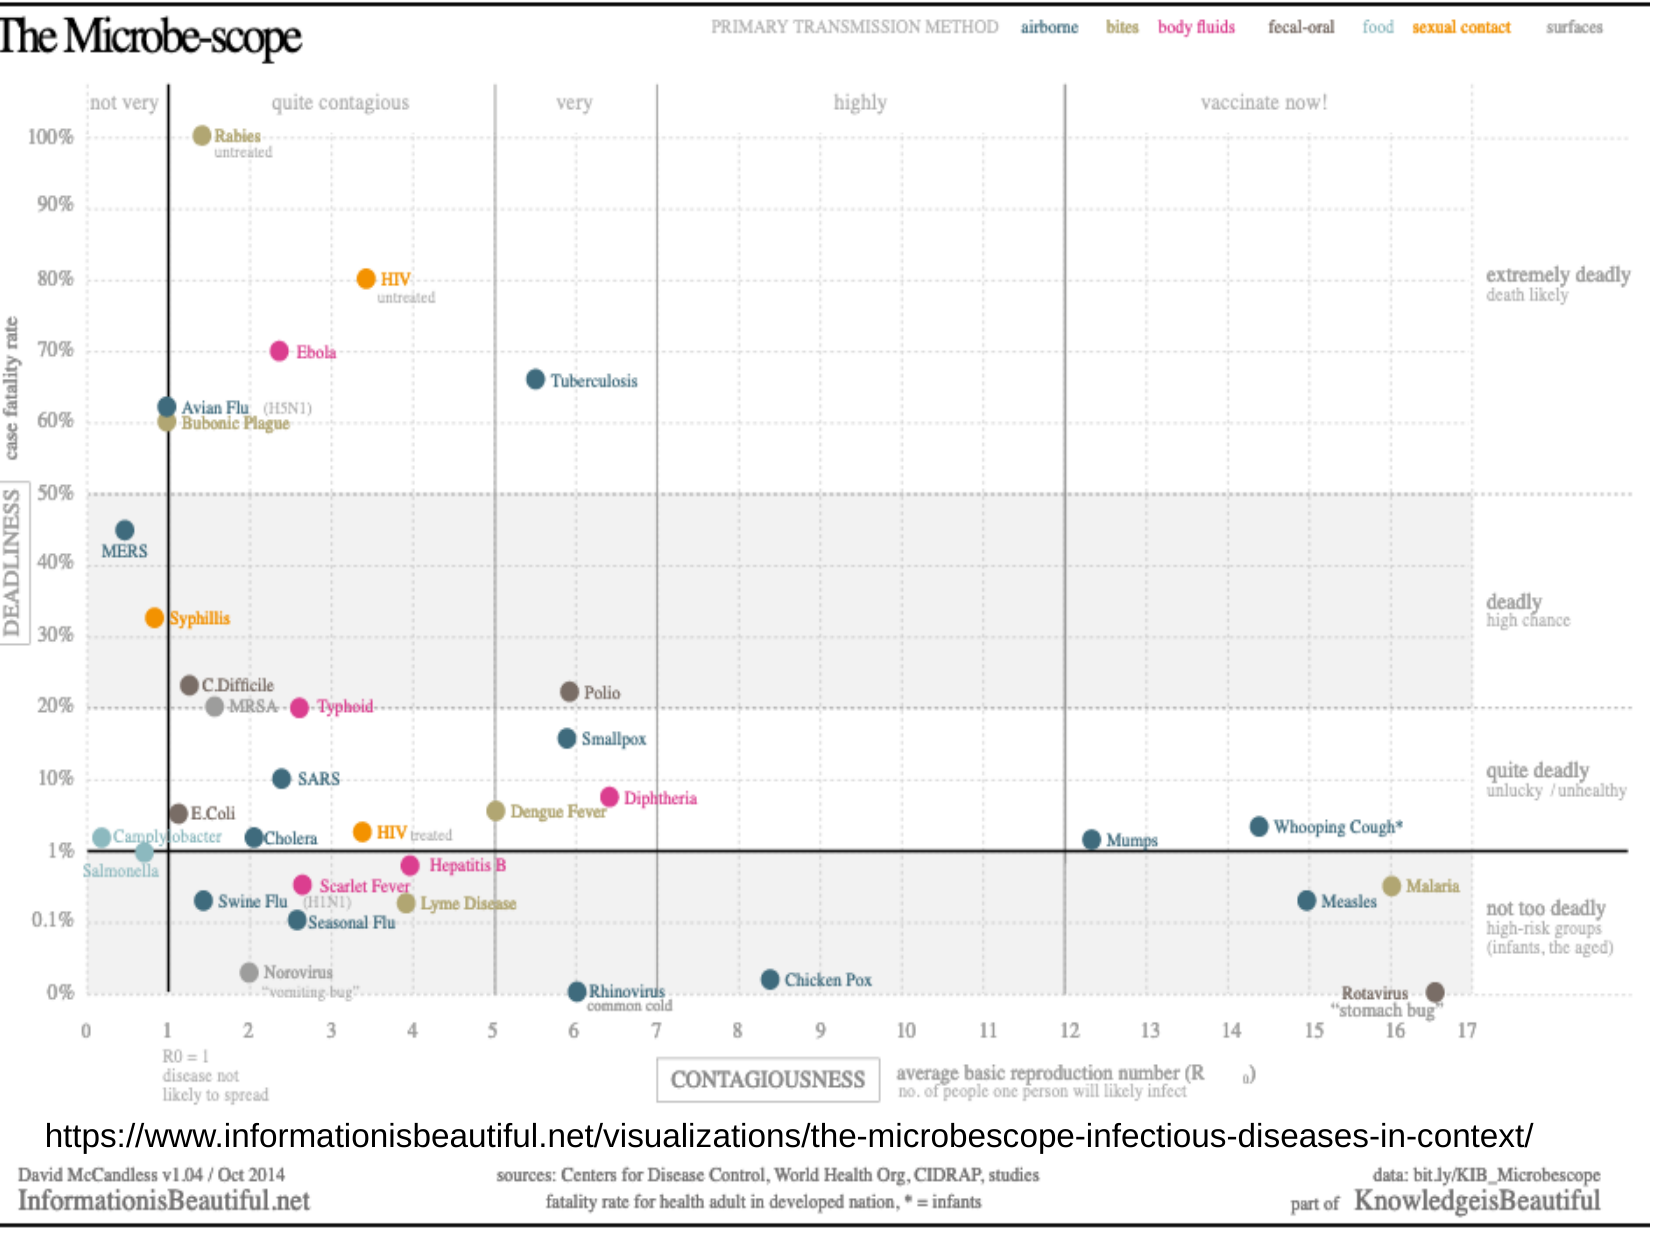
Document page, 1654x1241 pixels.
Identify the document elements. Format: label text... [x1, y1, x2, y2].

picture [0, 0, 1650, 1241]
text_box https://www.informationisbeautiful.net/visualizations/the-microbescope-infectious-diseases-in-context/ [30, 1110, 1609, 1209]
